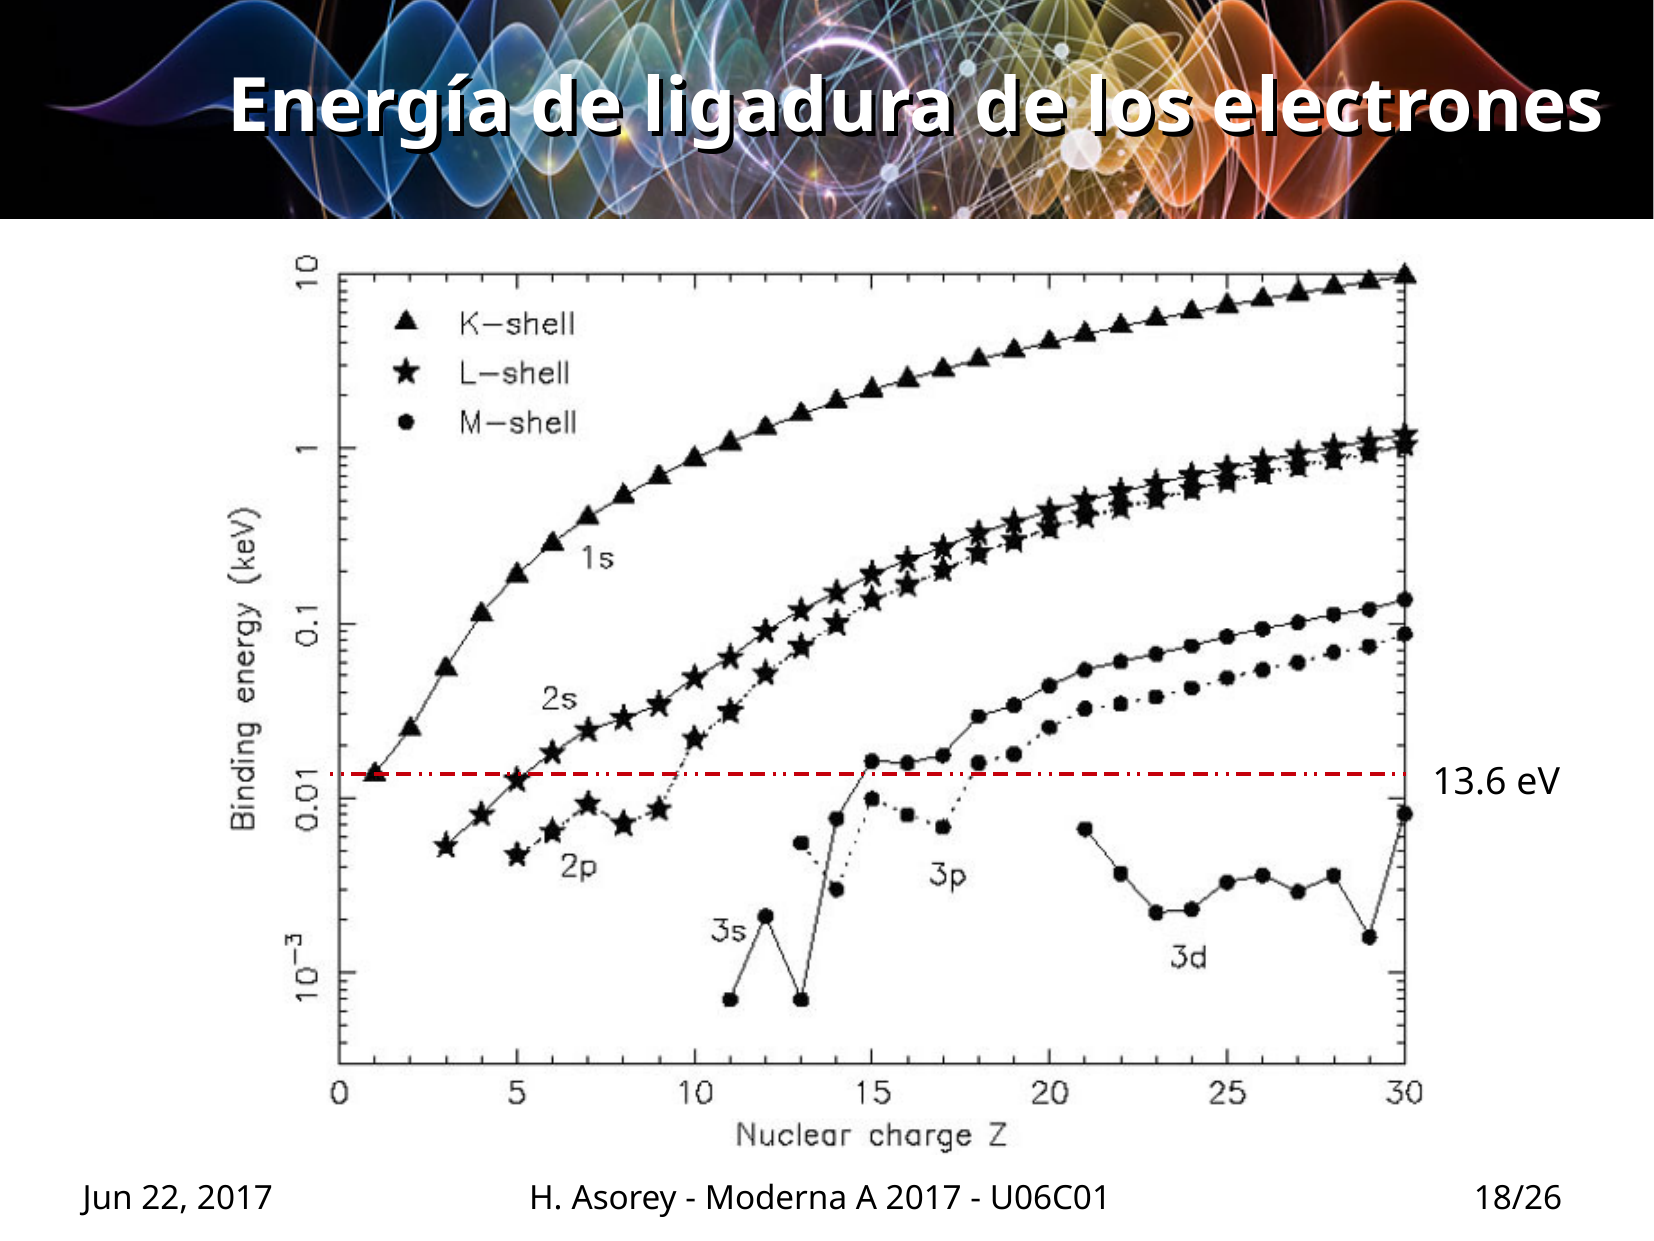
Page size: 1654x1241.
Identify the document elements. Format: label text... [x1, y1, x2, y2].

picture [0, 0, 1654, 219]
title Energía de ligadura de los electrones [45, 15, 1606, 191]
text_box 13.6 eV [1417, 747, 1561, 808]
picture [226, 254, 1424, 1156]
